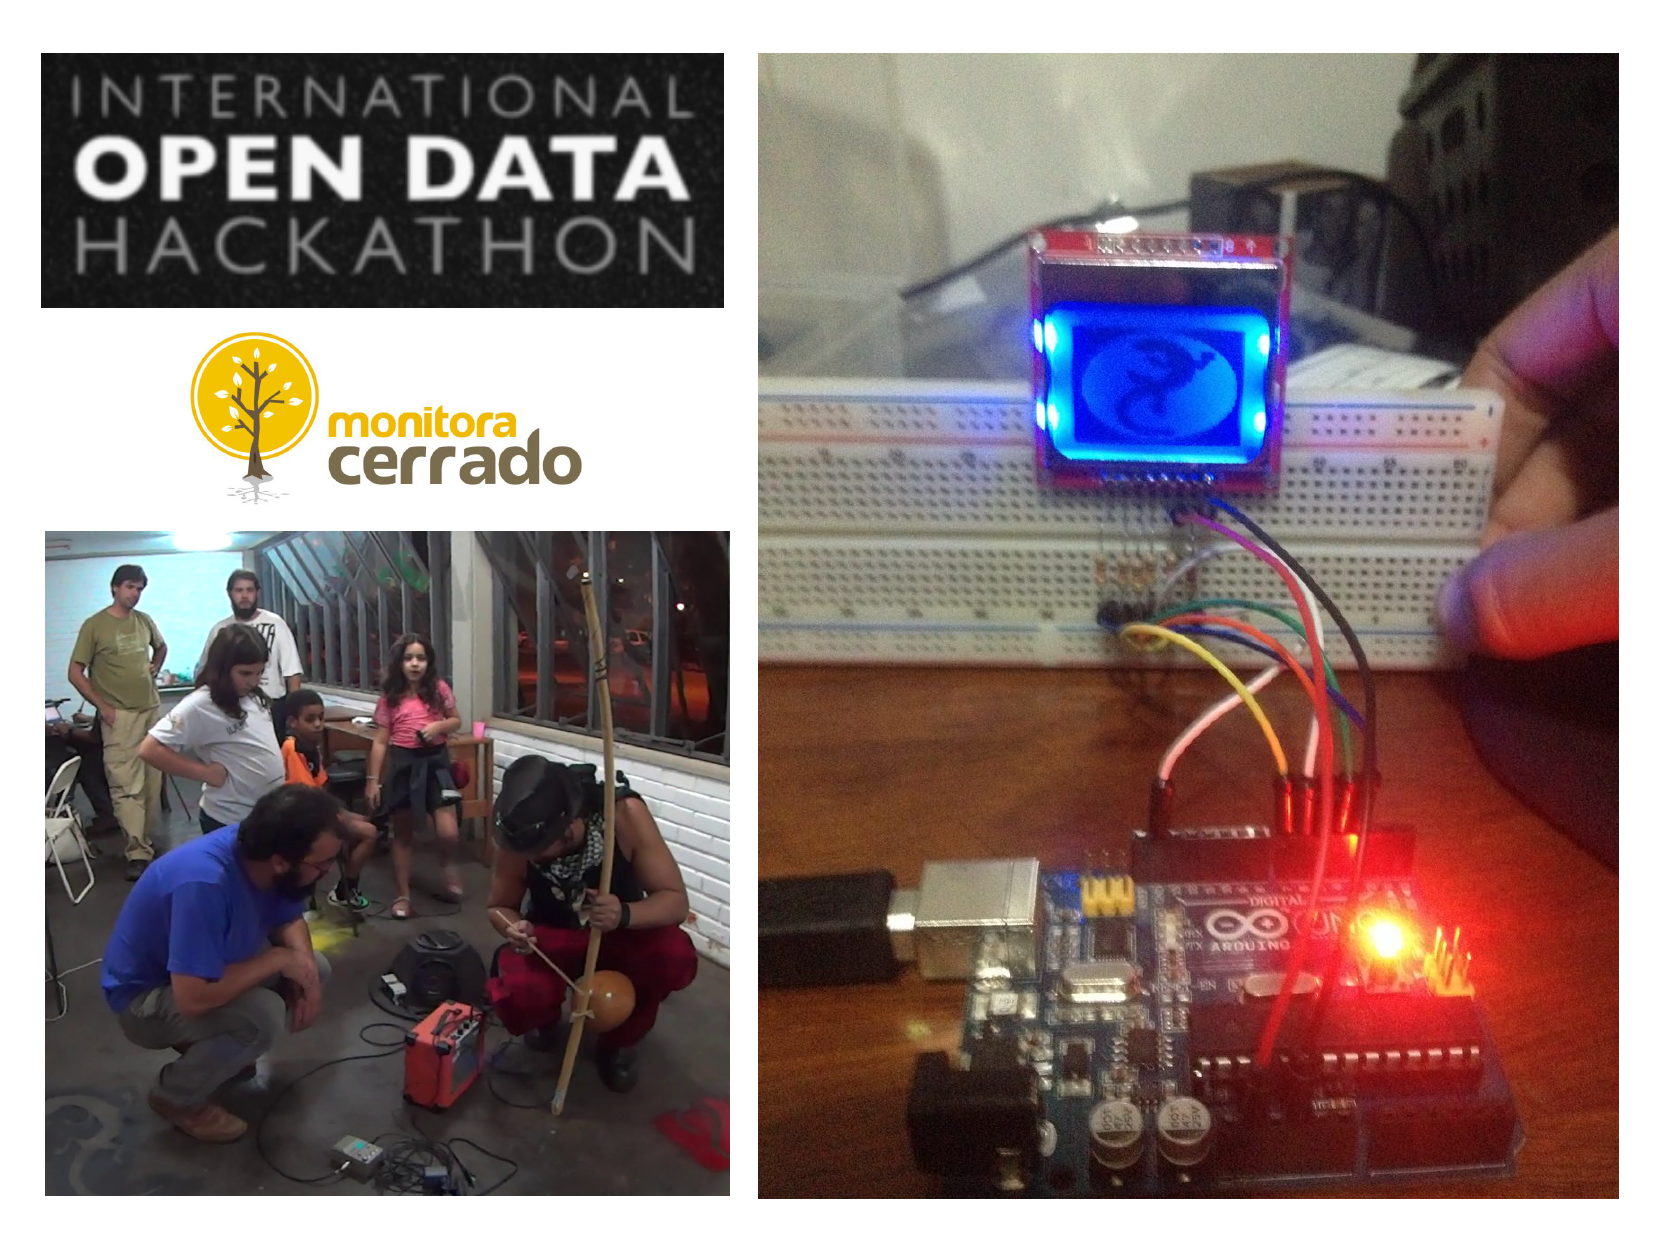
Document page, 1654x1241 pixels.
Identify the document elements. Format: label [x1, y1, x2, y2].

picture [758, 53, 1619, 1199]
picture [41, 53, 730, 1196]
